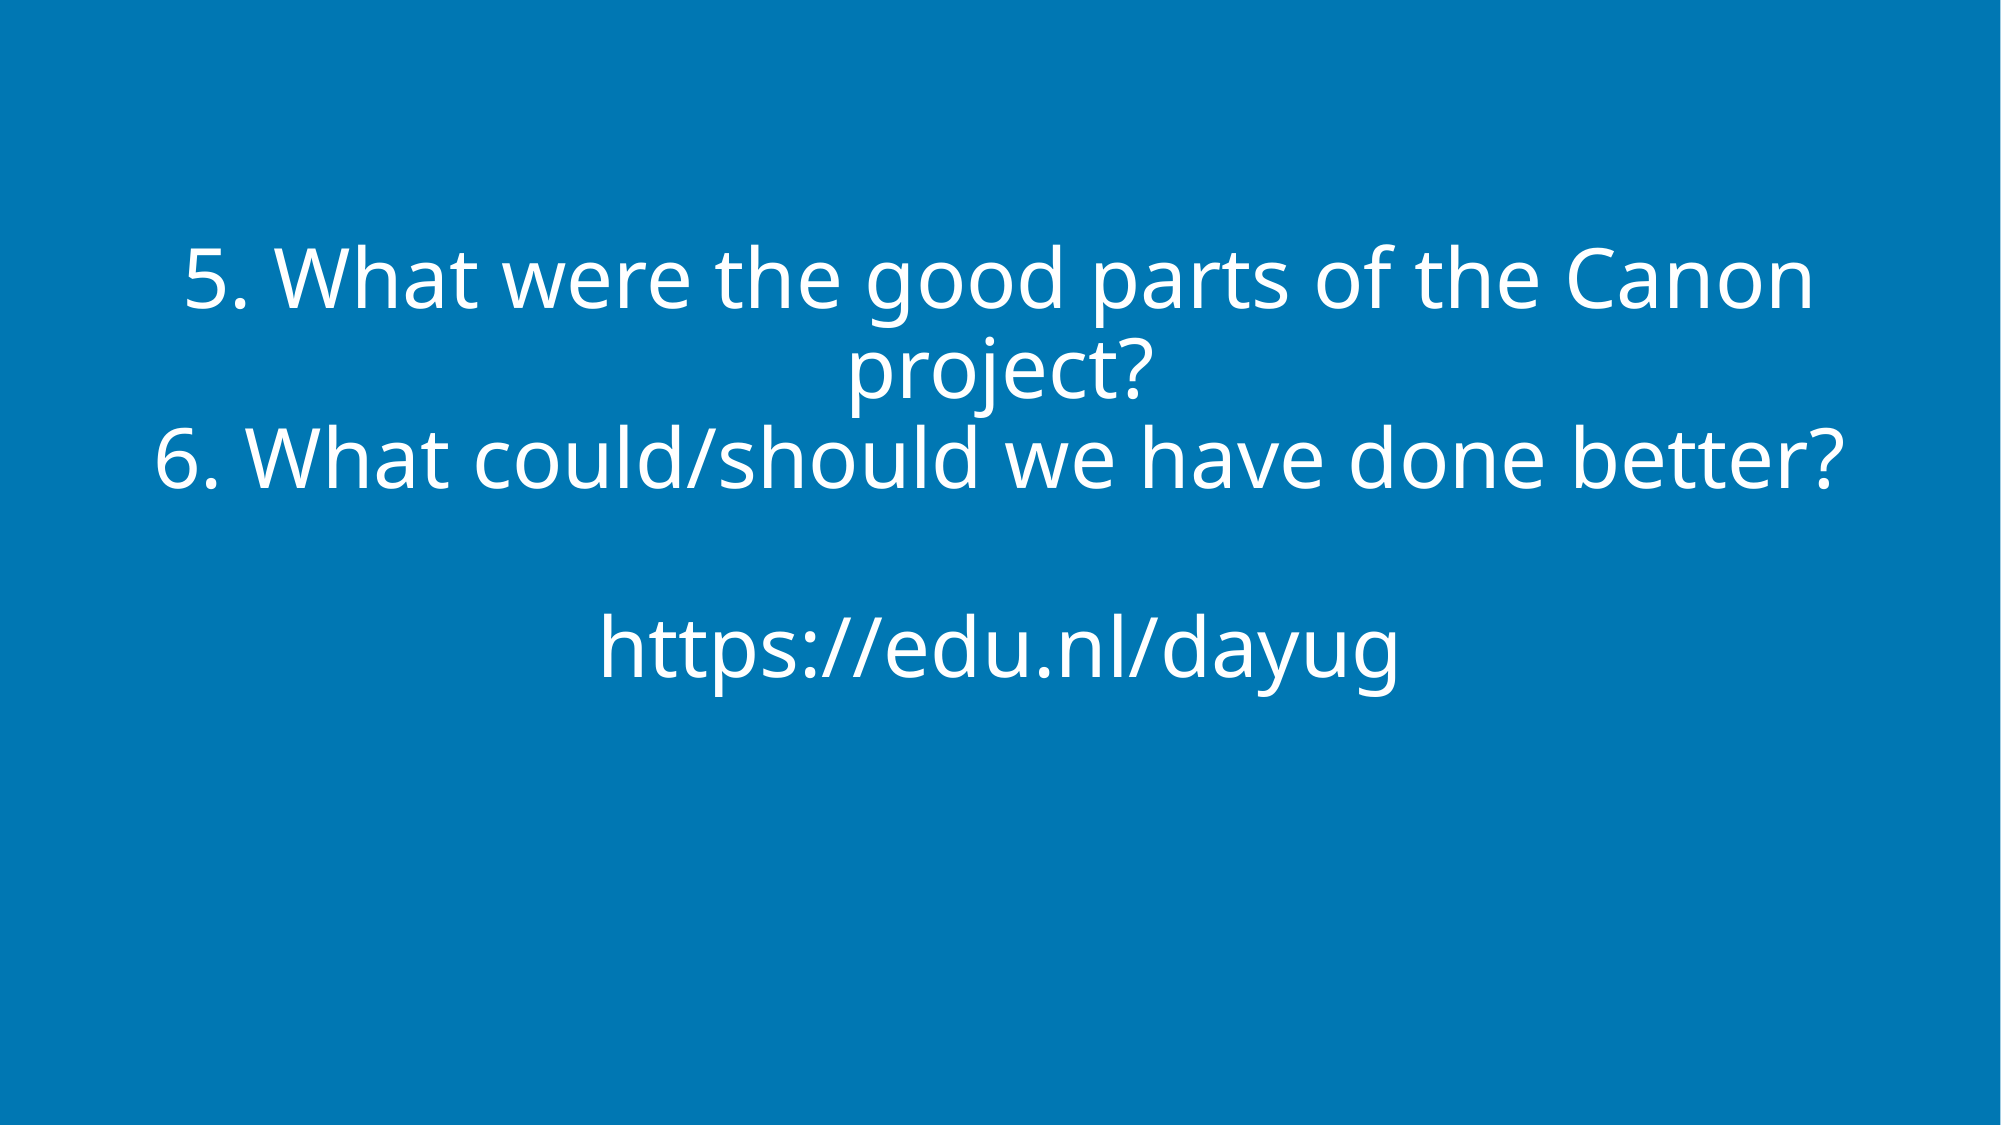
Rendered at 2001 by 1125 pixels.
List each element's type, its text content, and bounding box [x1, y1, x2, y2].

list 5. What were the good parts of the Canon project? 6. What could/should we have done better? https://edu.nl/dayug [72, 72, 1928, 1053]
